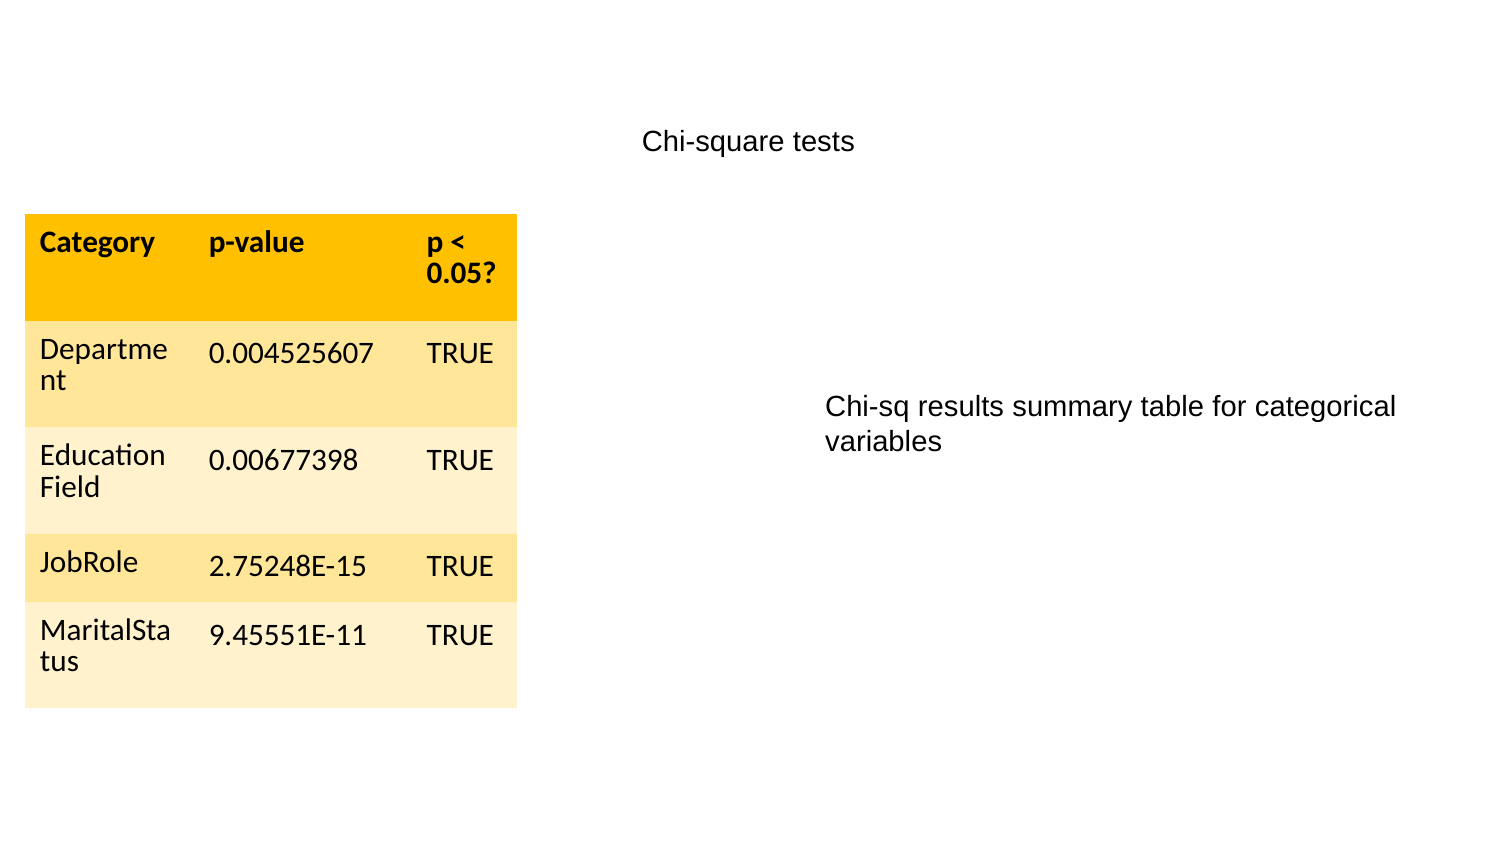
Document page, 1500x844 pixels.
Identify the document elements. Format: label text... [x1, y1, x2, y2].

table_header Category [25, 214, 194, 321]
table_cell TRUE [412, 321, 517, 427]
table_cell 0.00677398 [194, 427, 412, 534]
table_header p < 0.05? [412, 214, 517, 321]
table_cell JobRole [25, 534, 194, 602]
table_header p-value [194, 214, 412, 321]
list Chi-sq results summary table for categorical variables [810, 173, 1440, 725]
table_cell EducationField [25, 427, 194, 534]
table_cell 2.75248E-15 [194, 534, 412, 602]
table_cell TRUE [412, 602, 517, 708]
table_cell 9.45551E-11 [194, 602, 412, 708]
title Chi-square tests [49, 67, 1448, 173]
table_cell 0.004525607 [194, 321, 412, 427]
table_cell Department [25, 321, 194, 427]
table_cell MaritalStatus [25, 602, 194, 708]
table_cell TRUE [412, 427, 517, 534]
table_cell TRUE [412, 534, 517, 602]
